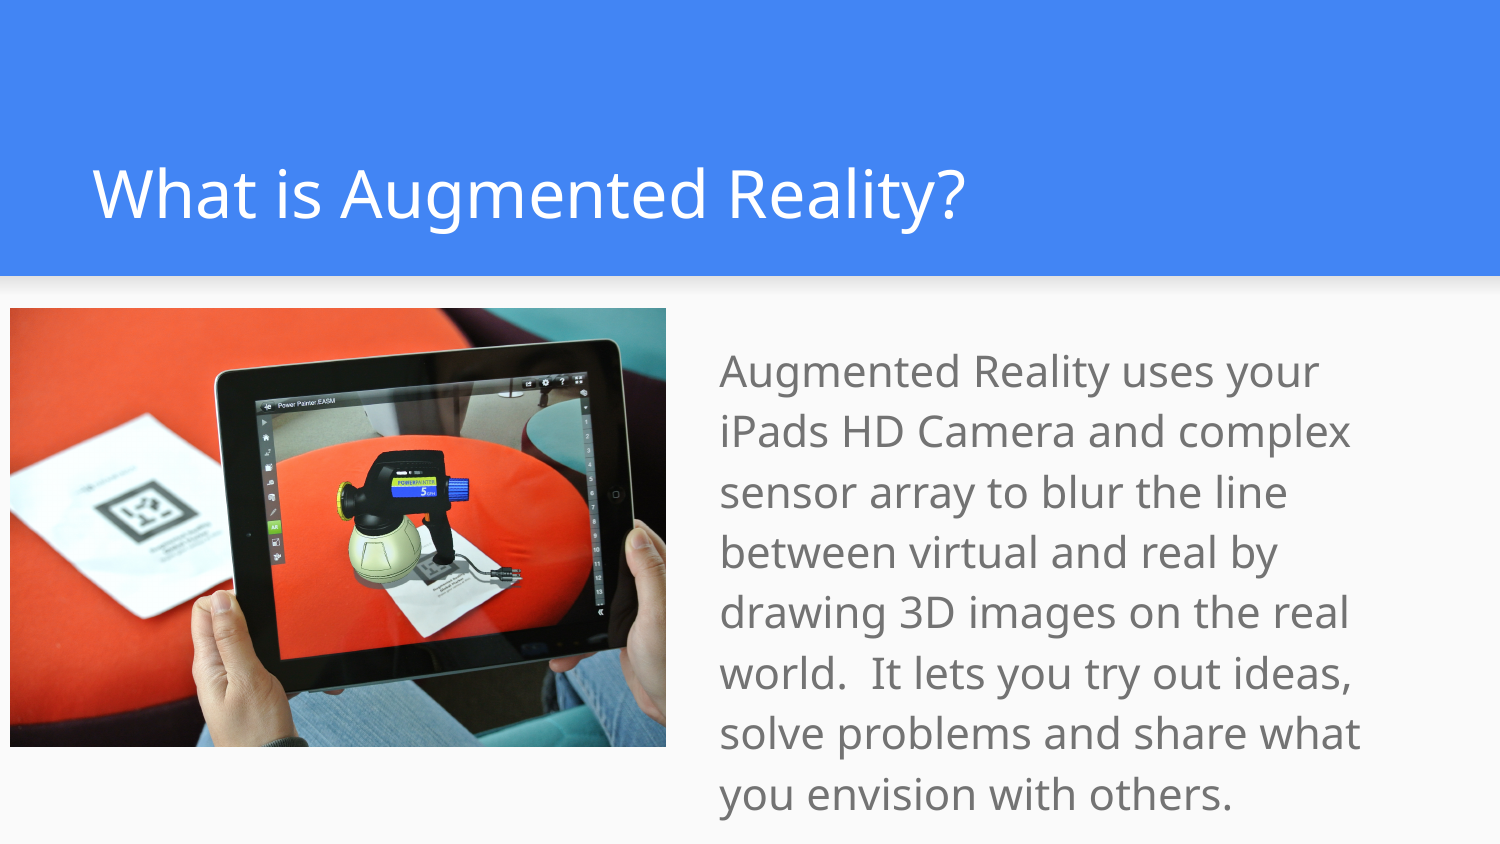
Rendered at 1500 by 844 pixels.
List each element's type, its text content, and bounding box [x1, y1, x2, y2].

title What is Augmented Reality? [77, 121, 1427, 248]
picture [10, 308, 666, 747]
list Augmented Reality uses your iPads HD Camera and complex sensor array to blur the line between virtual and real by drawing 3D images on the real world. It lets you try out ideas, solve problems and share what you envision with others. [704, 320, 1437, 844]
